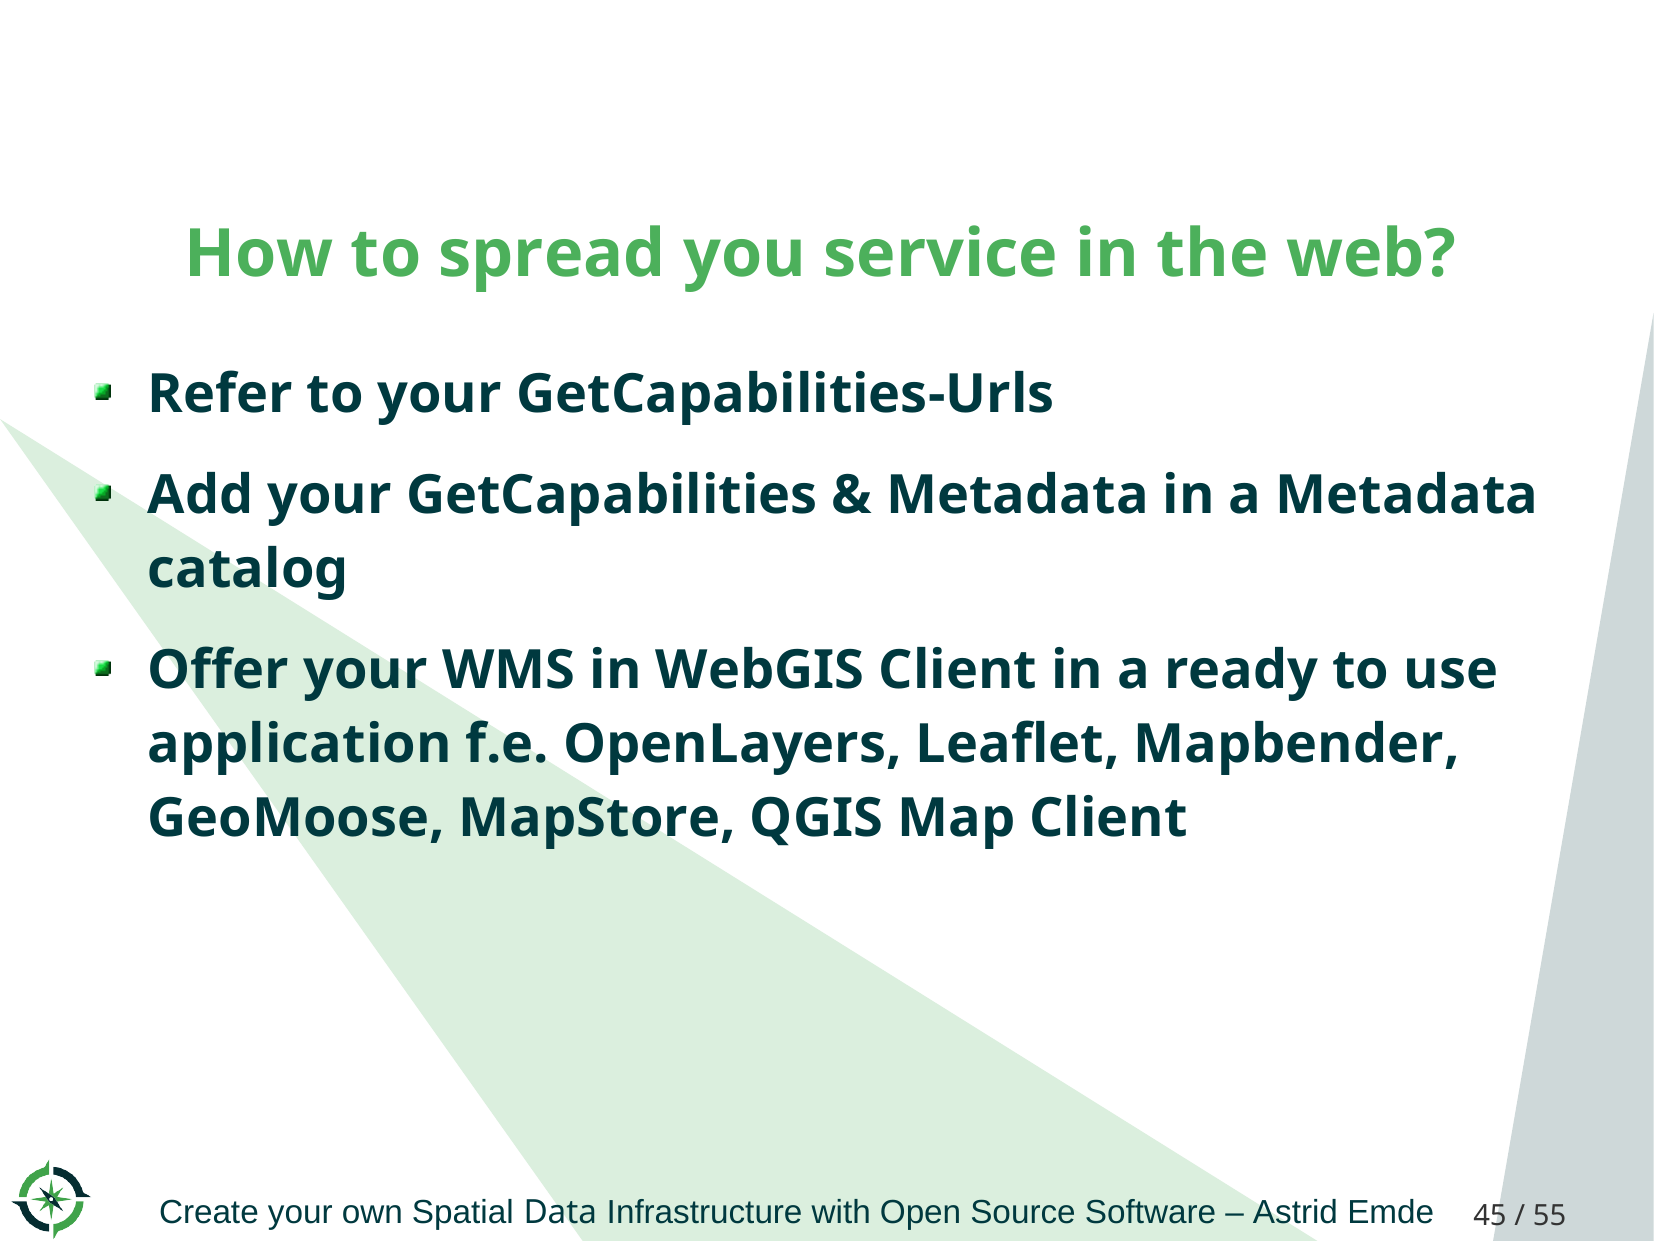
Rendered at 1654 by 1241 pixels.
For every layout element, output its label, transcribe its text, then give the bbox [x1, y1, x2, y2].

title How to spread you service in the web? [76, 177, 1565, 325]
picture [10, 1158, 92, 1240]
list Refer to your GetCapabilities-Urls Add your GetCapabilities & Metadata in a Metadata catalog Offer your WMS in WebGIS Client in a ready to use application f.e. OpenLayers, Leaflet, Mapbender, GeoMoose, MapStore, QGIS Map Client [76, 354, 1565, 1173]
